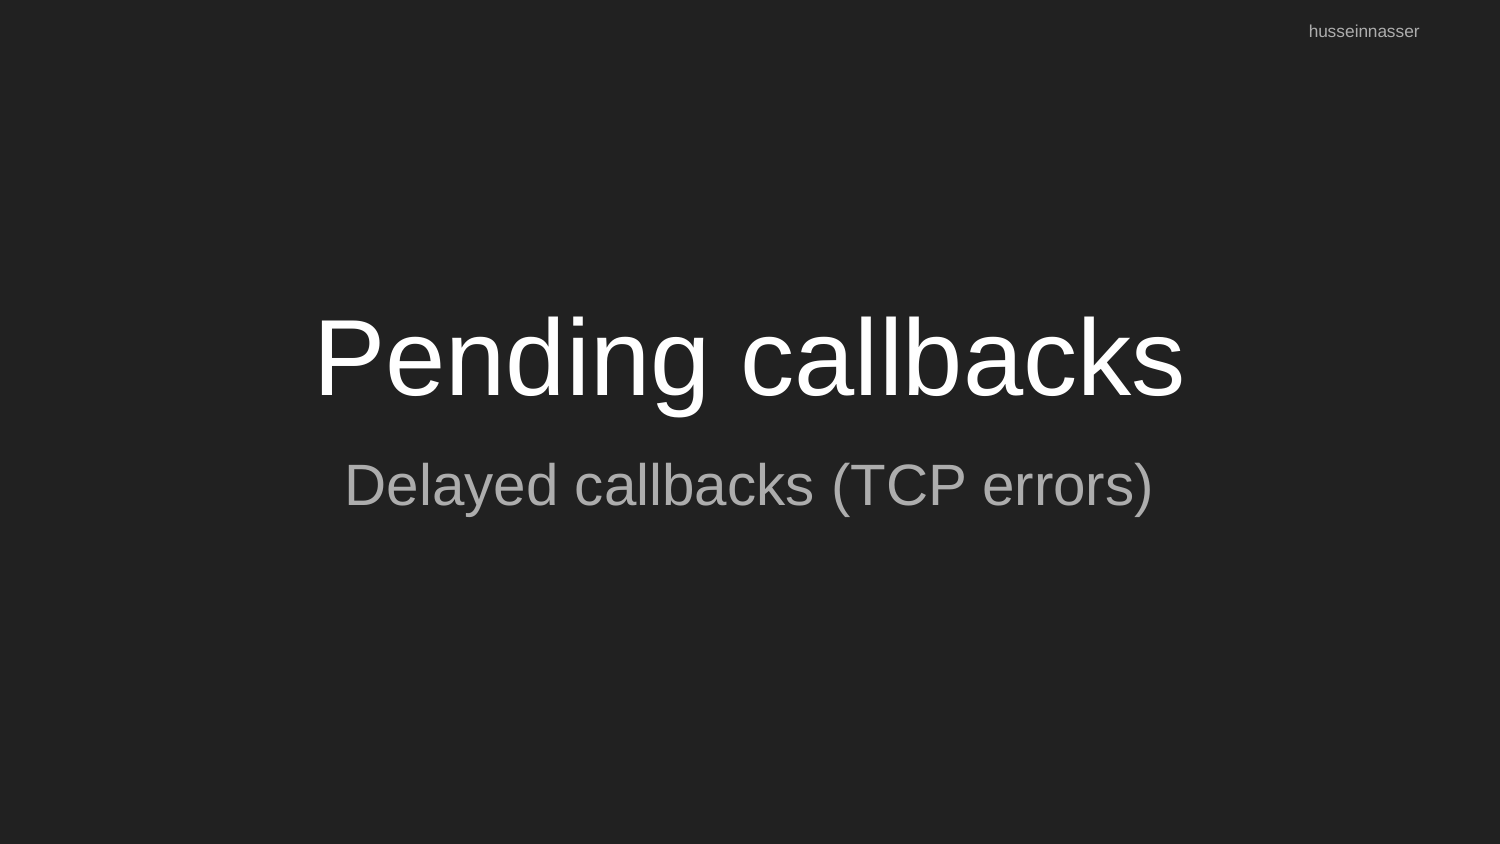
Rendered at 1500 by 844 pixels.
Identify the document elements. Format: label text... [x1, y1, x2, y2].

subtitle Delayed callbacks (TCP errors) [51, 432, 1449, 563]
subtitle husseinnasser [1236, 11, 1492, 53]
title Pending callbacks [51, 95, 1449, 432]
